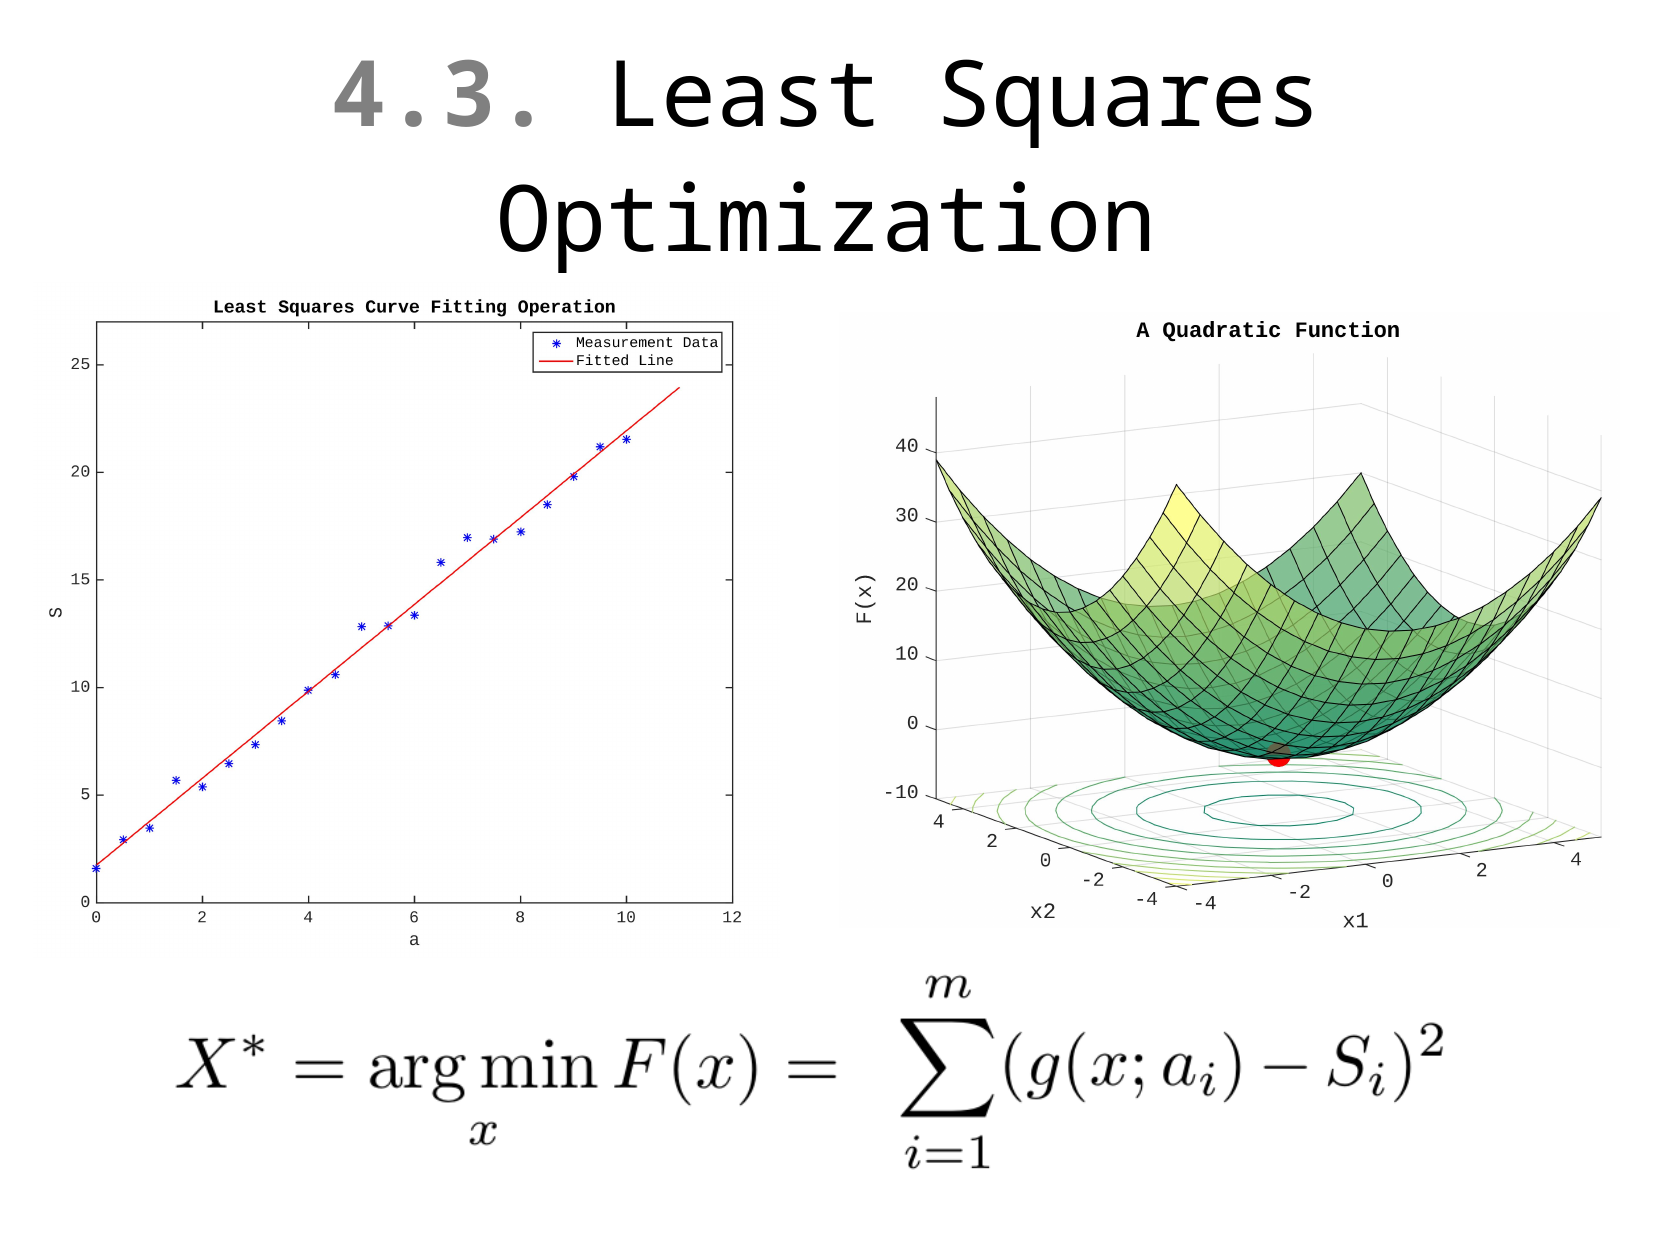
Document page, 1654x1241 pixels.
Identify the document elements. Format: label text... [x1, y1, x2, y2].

picture [33, 282, 781, 958]
picture [839, 312, 1620, 928]
title 4.3. Least Squares Optimization [82, 48, 1571, 258]
picture [150, 985, 856, 1162]
picture [885, 950, 1451, 1196]
